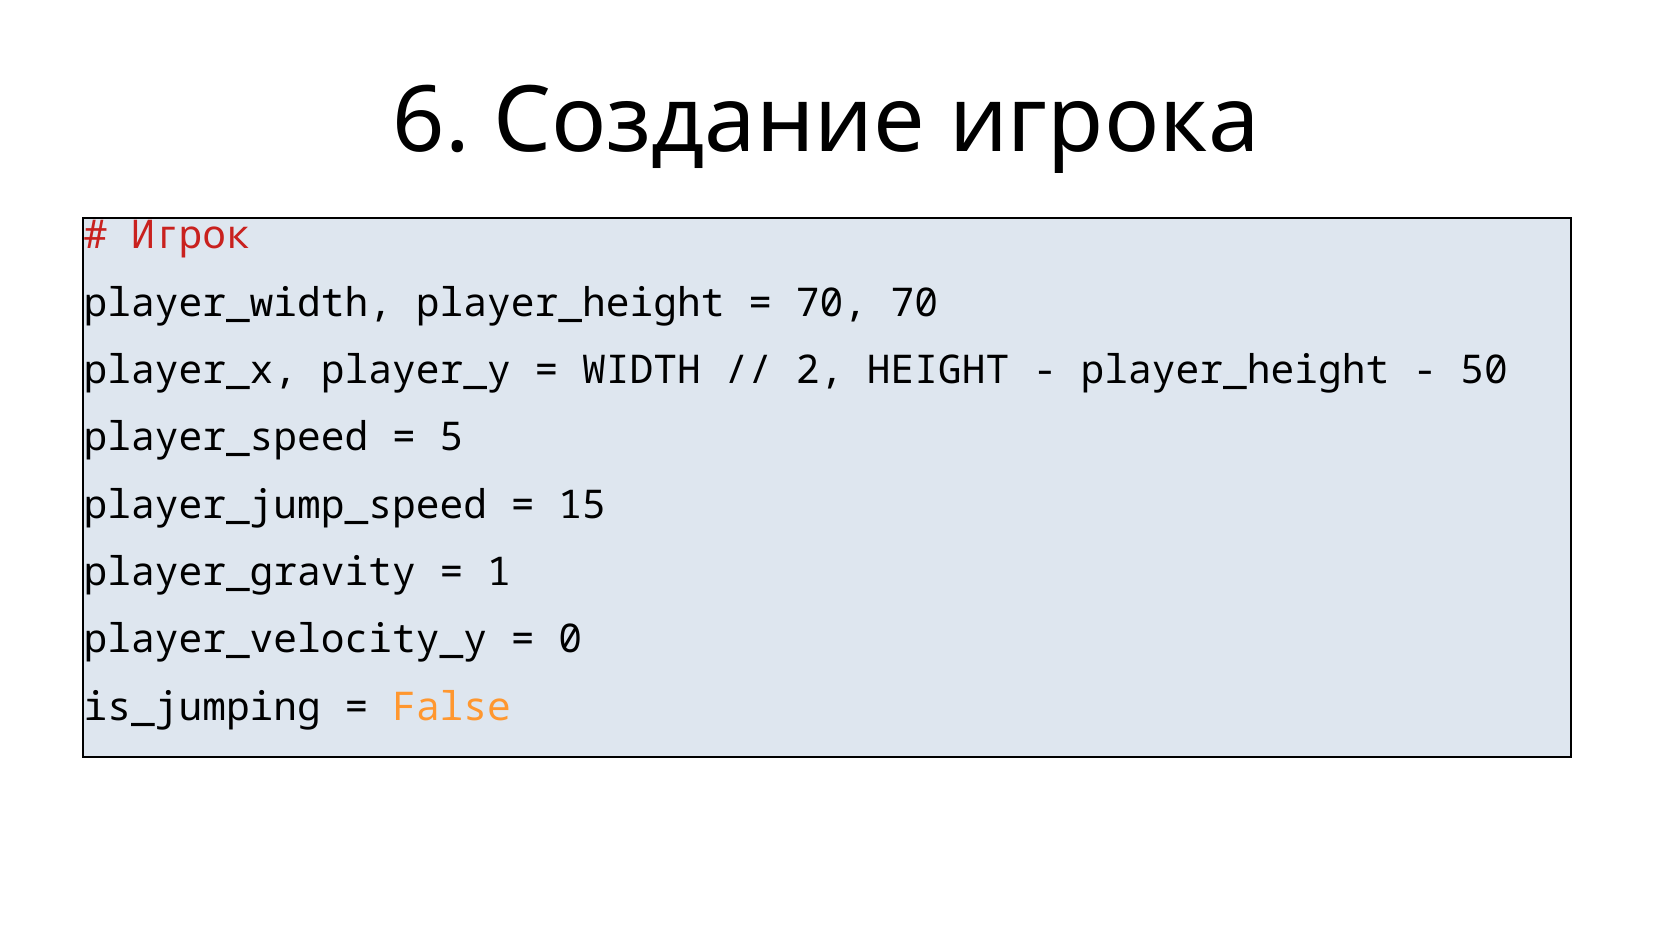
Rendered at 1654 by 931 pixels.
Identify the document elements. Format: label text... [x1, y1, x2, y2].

title 6. Создание игрока [82, 37, 1571, 193]
list # Игрок player_width, player_height = 70, 70 player_x, player_y = WIDTH // 2, HEIGHT - player_height - 50 player_speed = 5 player_jump_speed = 15 player_gravity = 1 player_velocity_y = 0 is_jumping = False [82, 217, 1571, 757]
